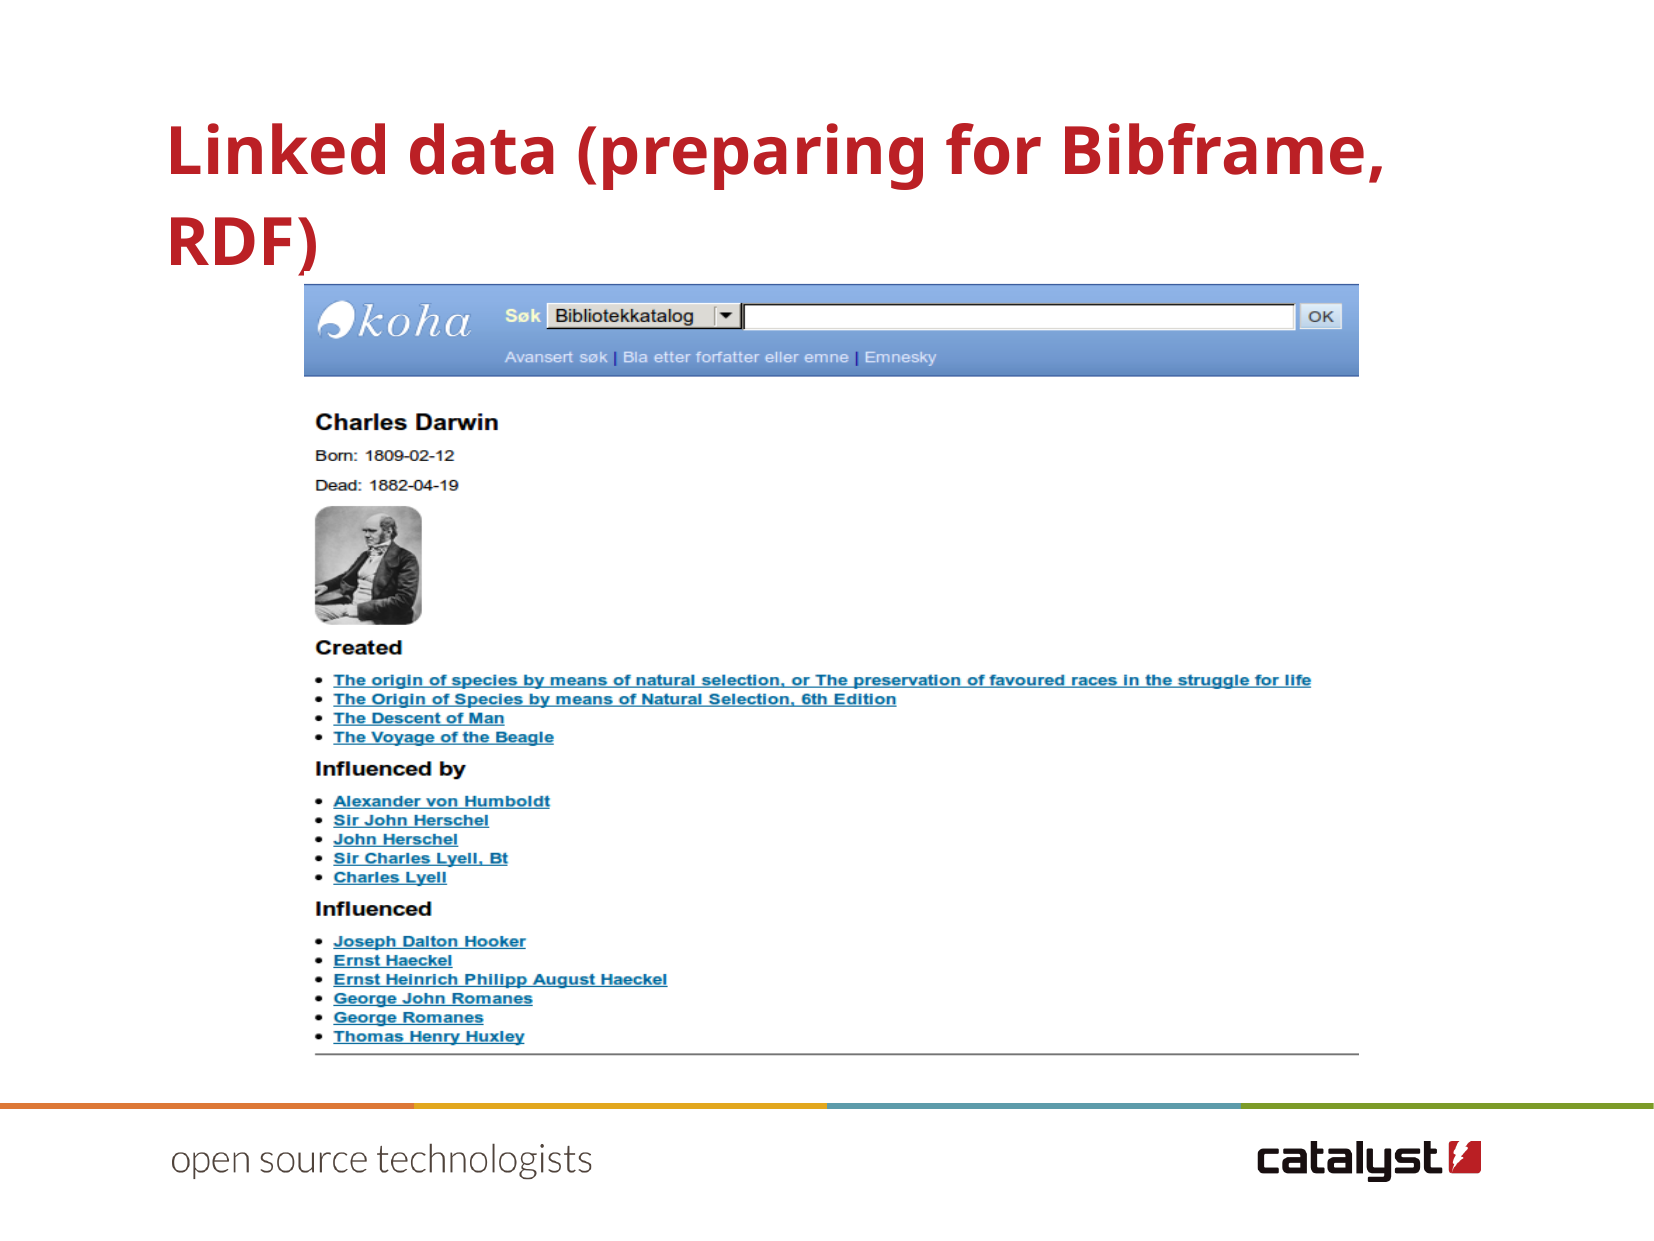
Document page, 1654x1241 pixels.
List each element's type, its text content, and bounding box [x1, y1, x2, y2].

title Linked data (preparing for Bibframe, RDF) [165, 90, 1489, 298]
picture [0, 1103, 1654, 1182]
picture [304, 271, 1359, 1056]
